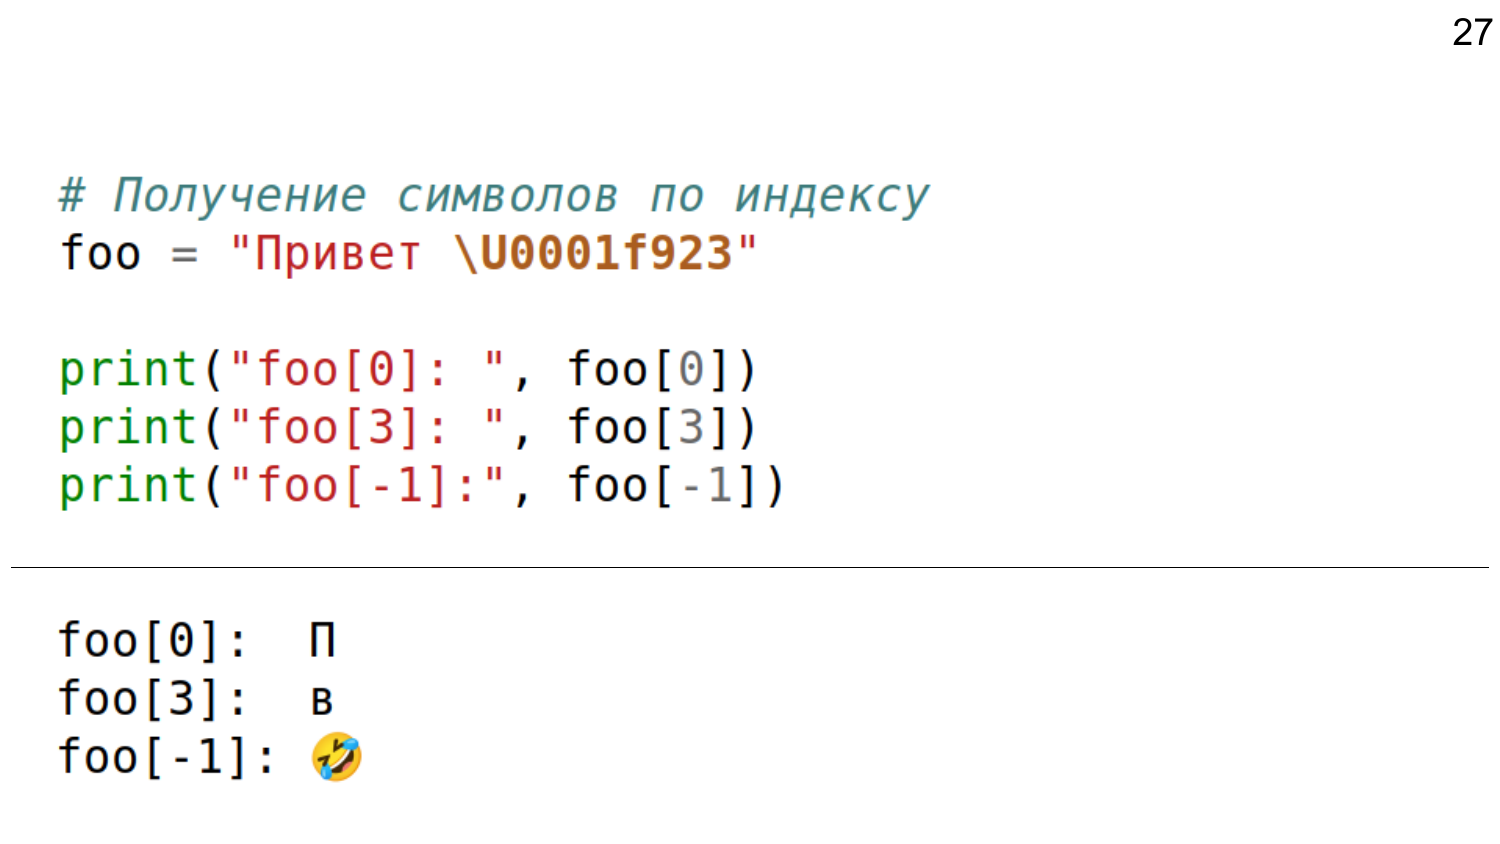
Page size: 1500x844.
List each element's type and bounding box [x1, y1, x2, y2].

picture [47, 163, 945, 525]
picture [47, 605, 379, 792]
